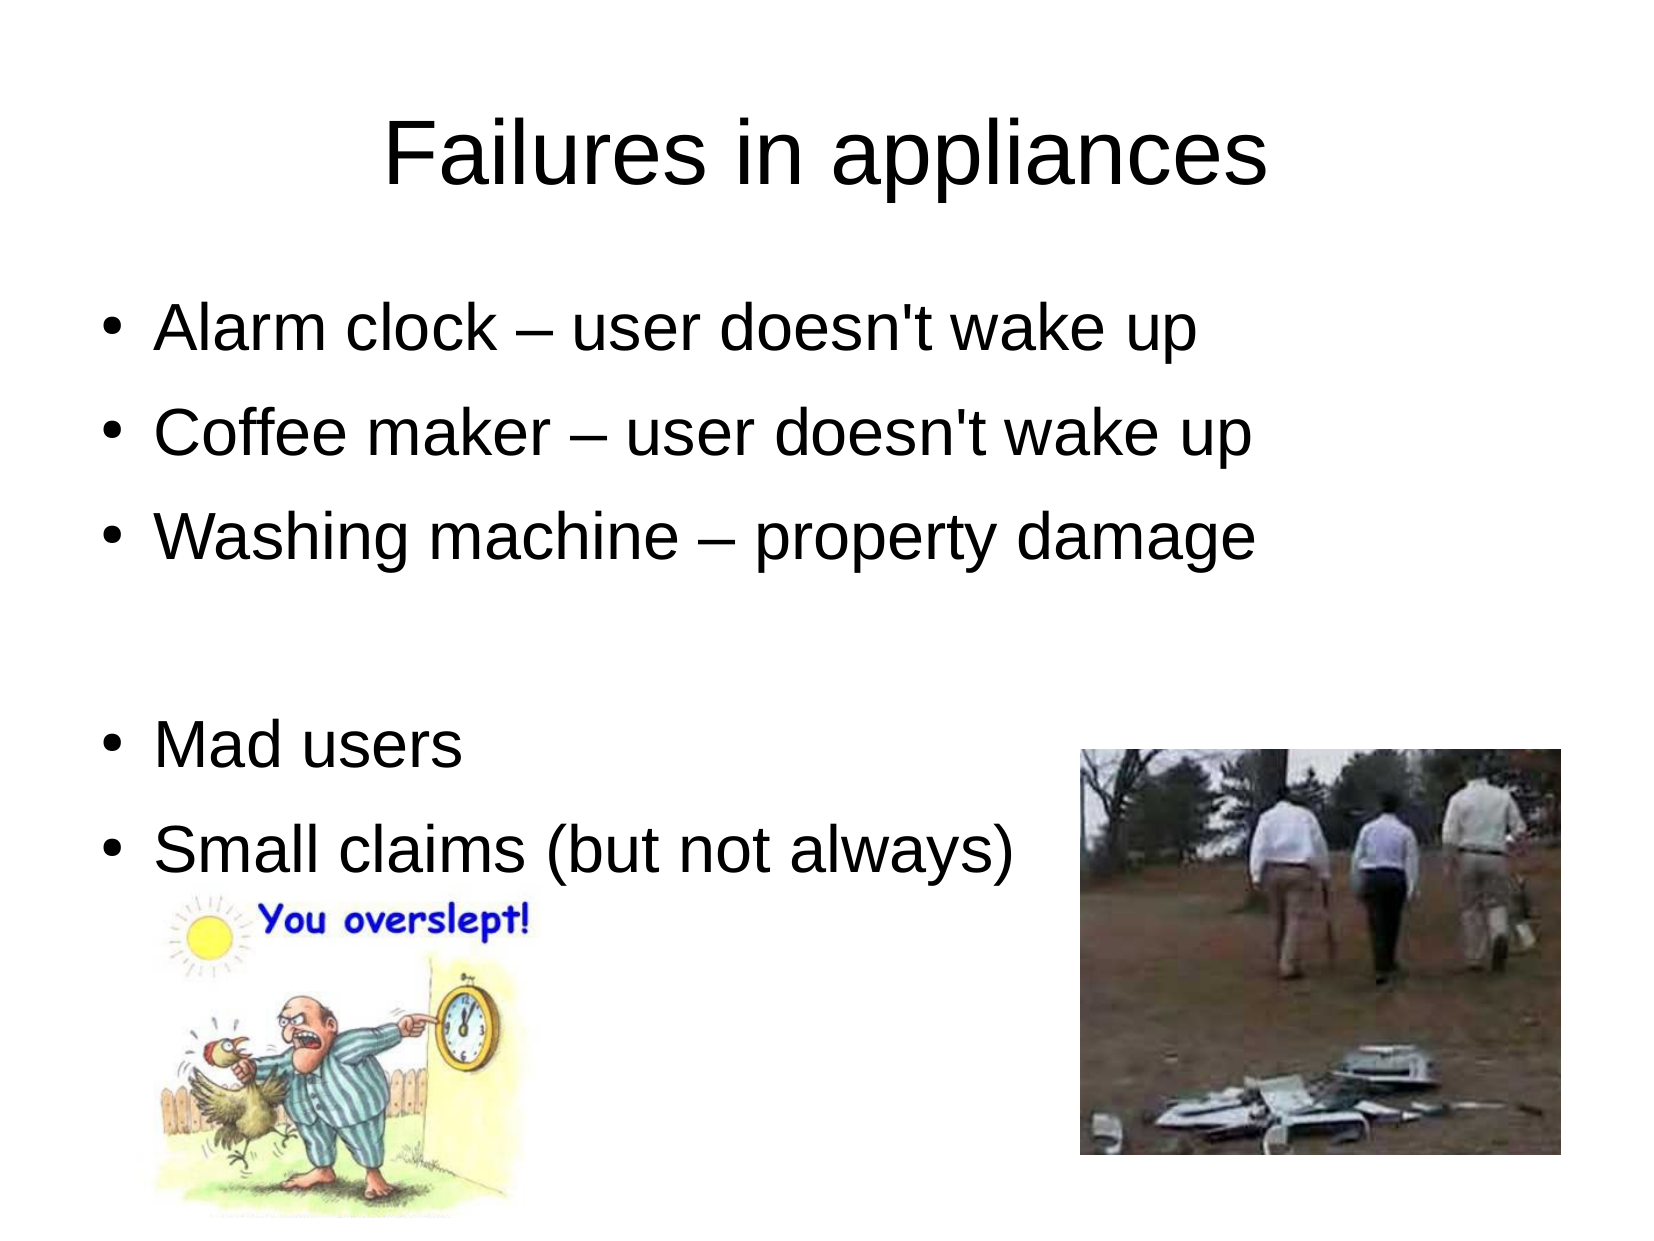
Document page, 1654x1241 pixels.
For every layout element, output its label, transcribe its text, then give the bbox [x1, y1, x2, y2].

title Failures in appliances [82, 49, 1571, 257]
picture [135, 884, 541, 1218]
list Alarm clock – user doesn't wake up Coffee maker – user doesn't wake up Washing machine – property damage Mad users Small claims (but not always) [82, 290, 1571, 1010]
picture [1080, 749, 1561, 1156]
